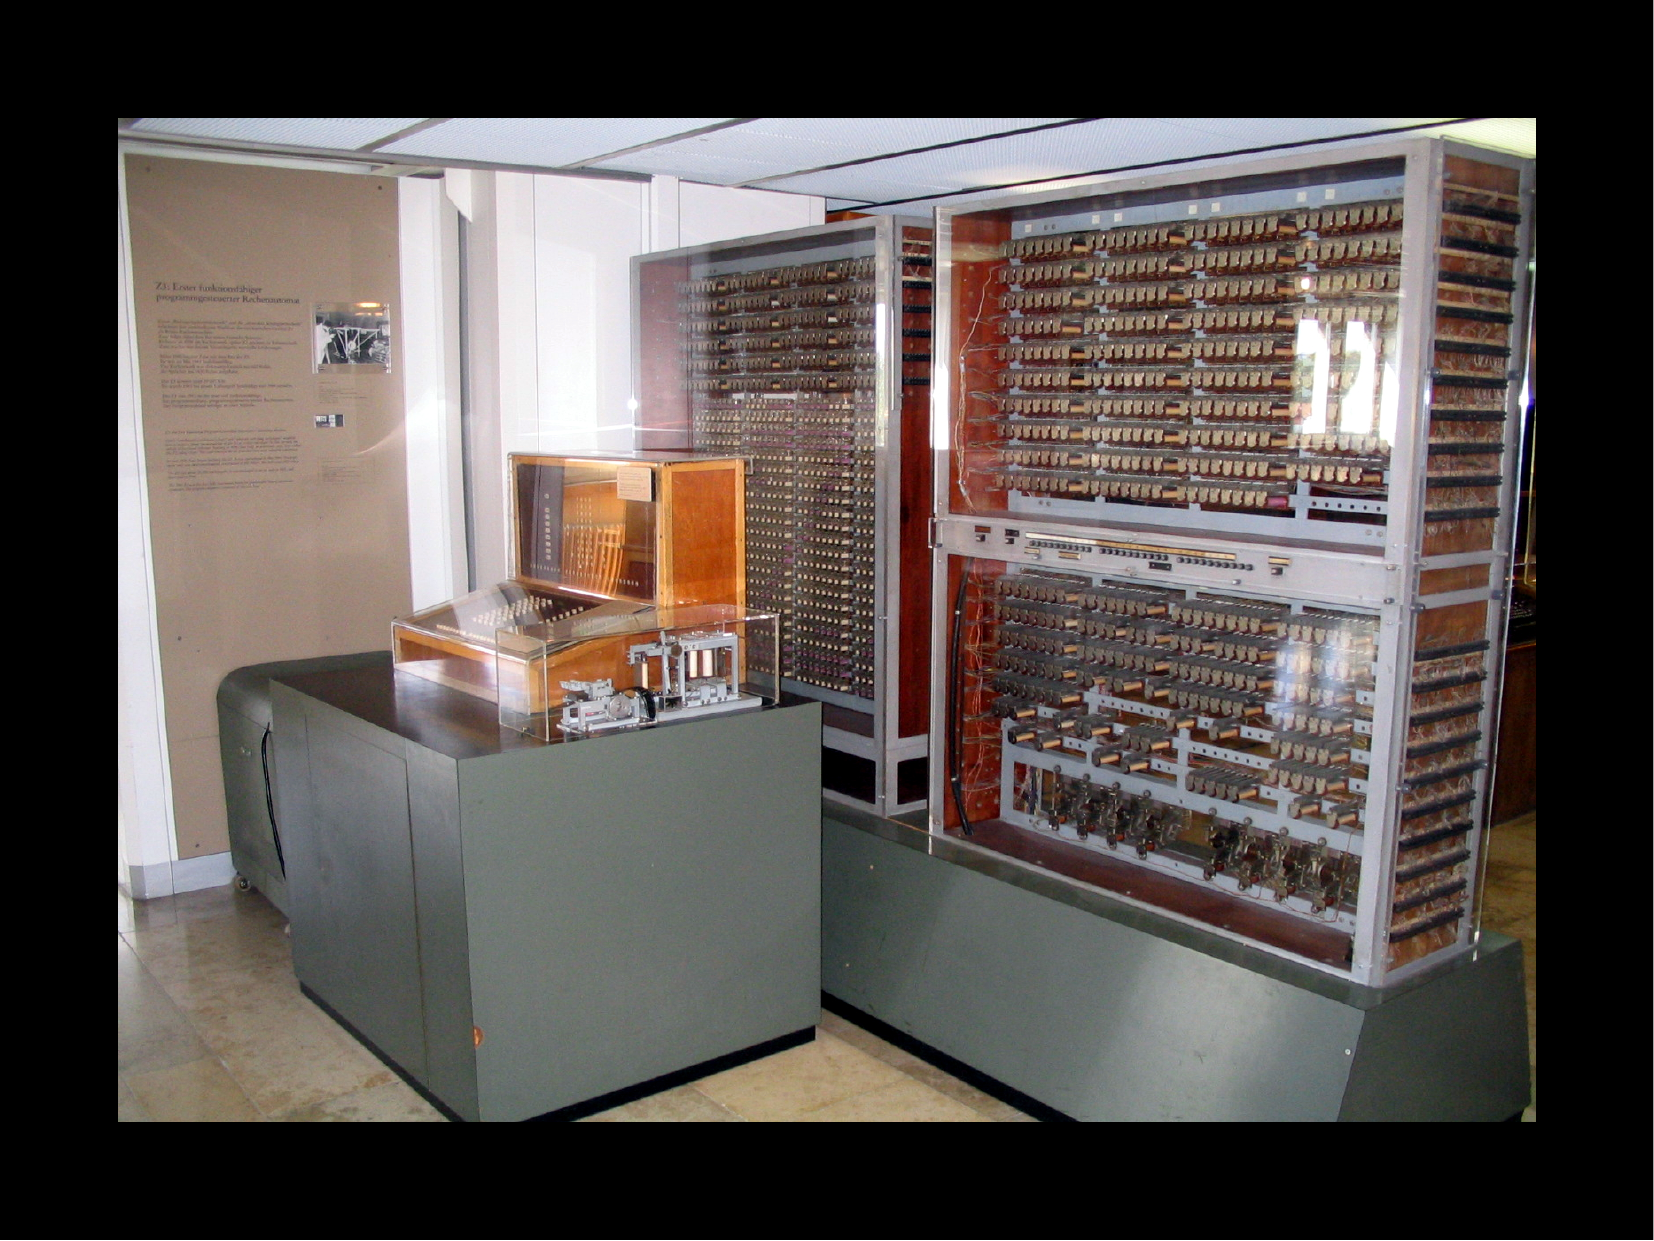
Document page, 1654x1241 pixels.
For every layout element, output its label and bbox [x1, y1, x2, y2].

picture [118, 118, 1536, 1123]
